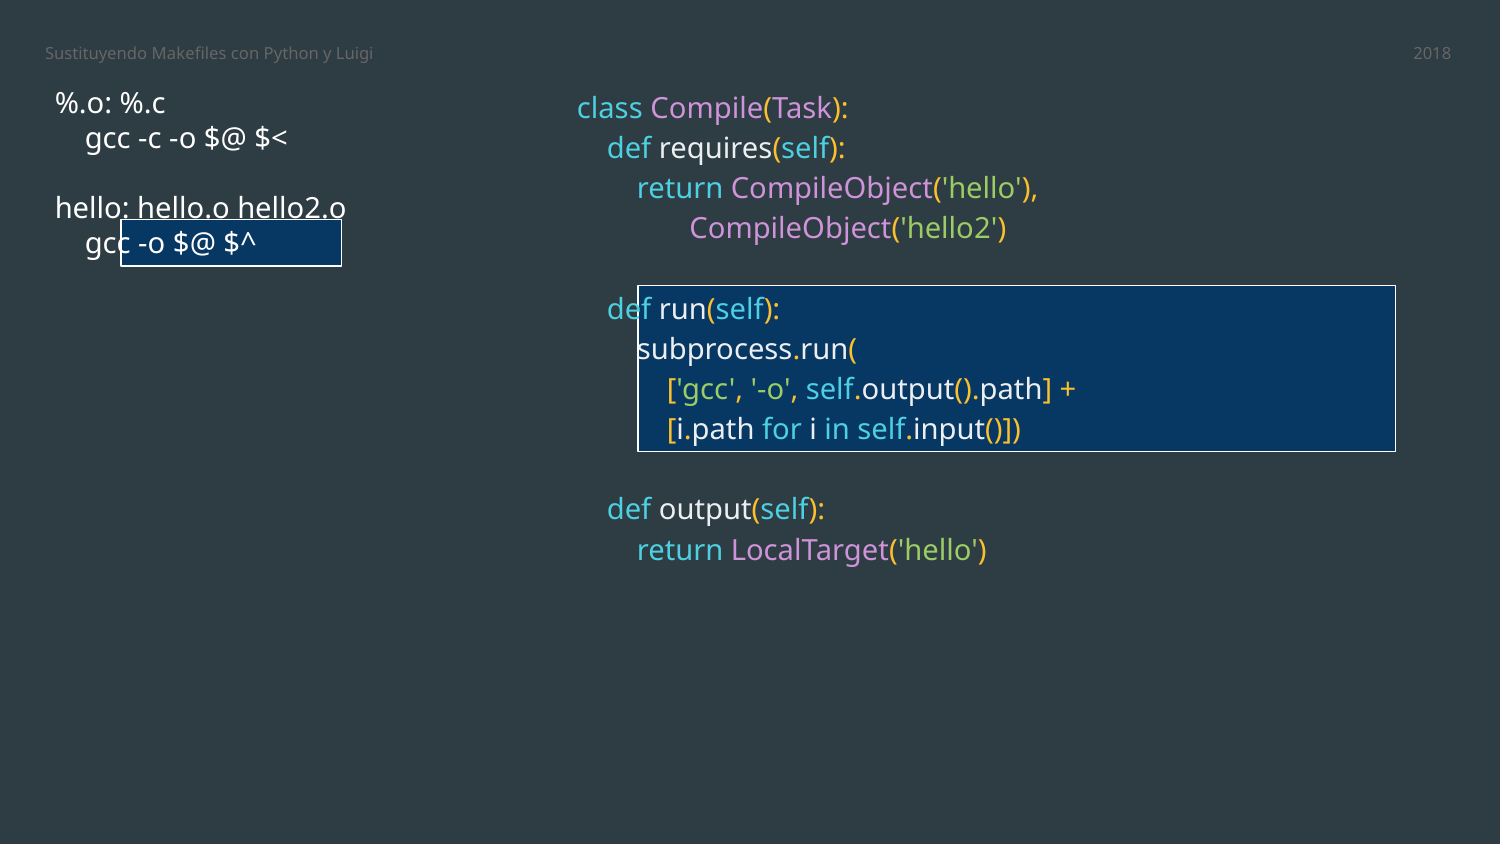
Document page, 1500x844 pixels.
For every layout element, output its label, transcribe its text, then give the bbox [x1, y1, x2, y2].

list class Compile(Task): def requires(self): return CompileObject('hello'), CompileObject('hello2') def run(self): subprocess.run( ['gcc', '-o', self.output().path] + [i.path for i in self.input()]) def output(self): return LocalTarget('hello') [561, 69, 1444, 803]
list %.o: %.c gcc -c -o $@ $< hello: hello.o hello2.o gcc -o $@ $^ [39, 69, 551, 562]
